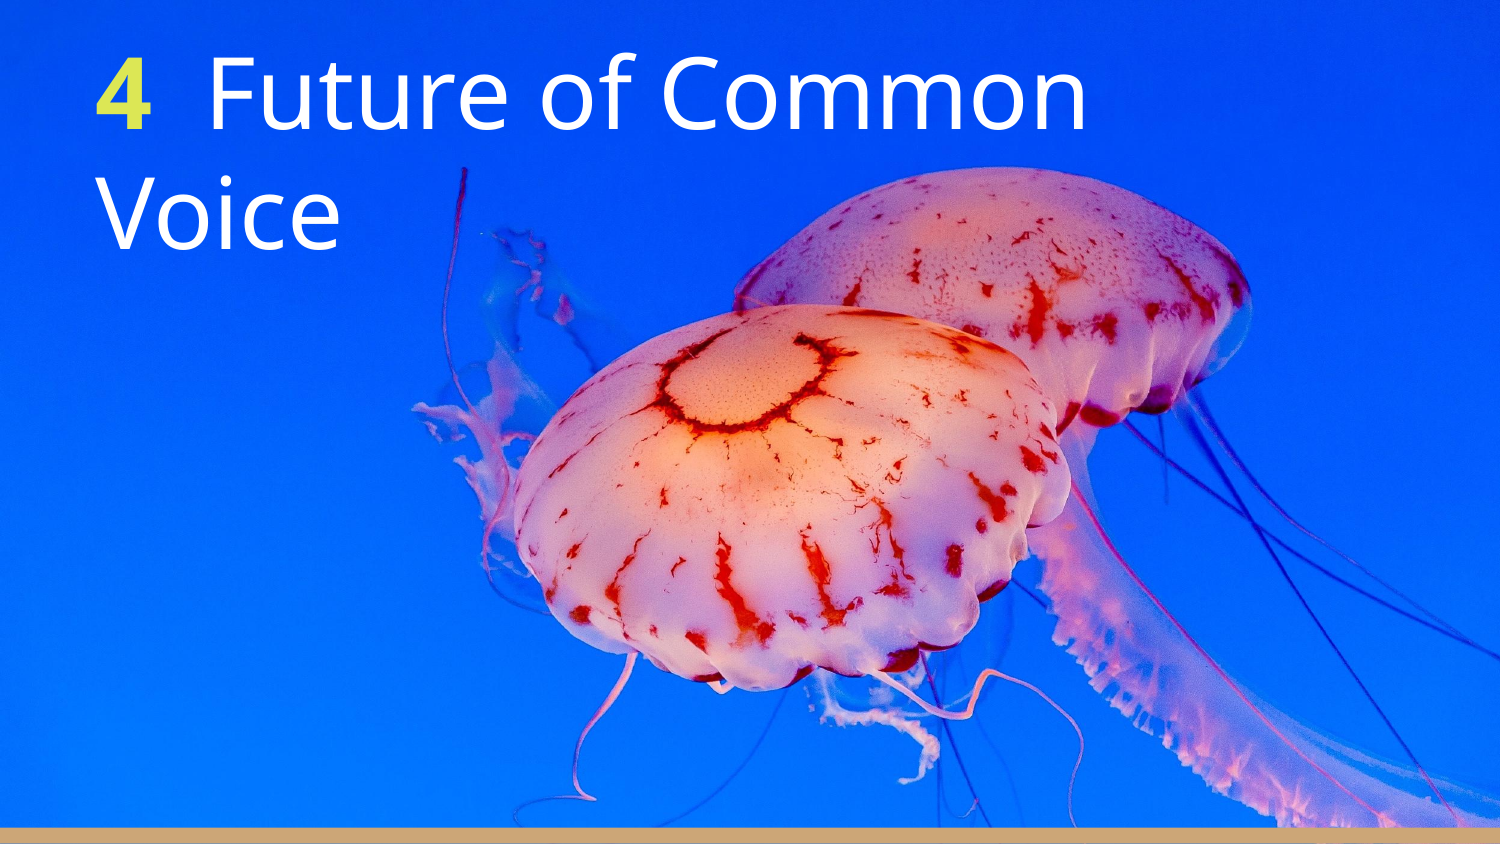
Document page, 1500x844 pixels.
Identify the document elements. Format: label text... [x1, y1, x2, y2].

picture [0, 0, 1500, 827]
title 4 Future of Common Voice [80, 0, 1348, 485]
